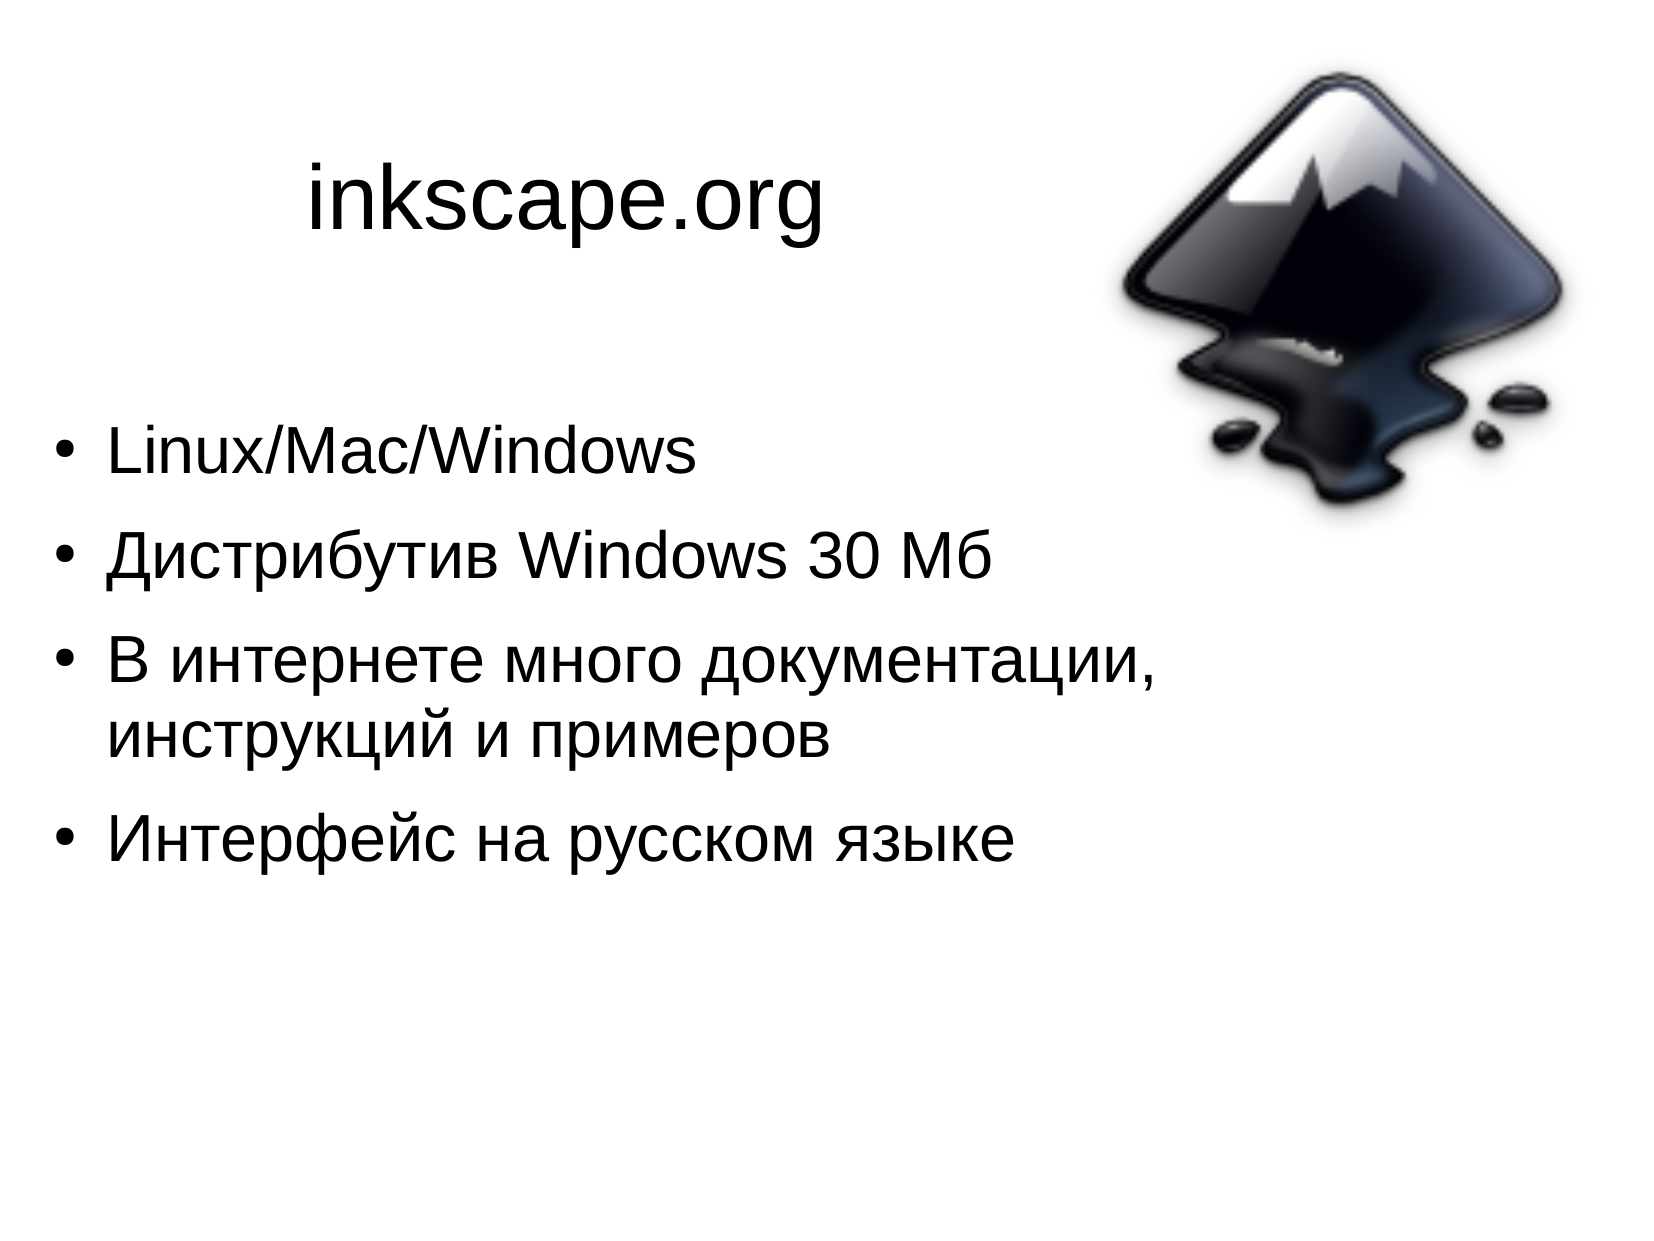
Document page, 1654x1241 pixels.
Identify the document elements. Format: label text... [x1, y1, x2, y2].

title inkscape.org [59, 94, 1075, 302]
picture [1093, 50, 1595, 544]
list Linux/Mac/Windows Дистрибутив Windows 30 Мб В интернете много документации, инструкций и примеров Интерфейс на русском языке [35, 413, 1524, 922]
